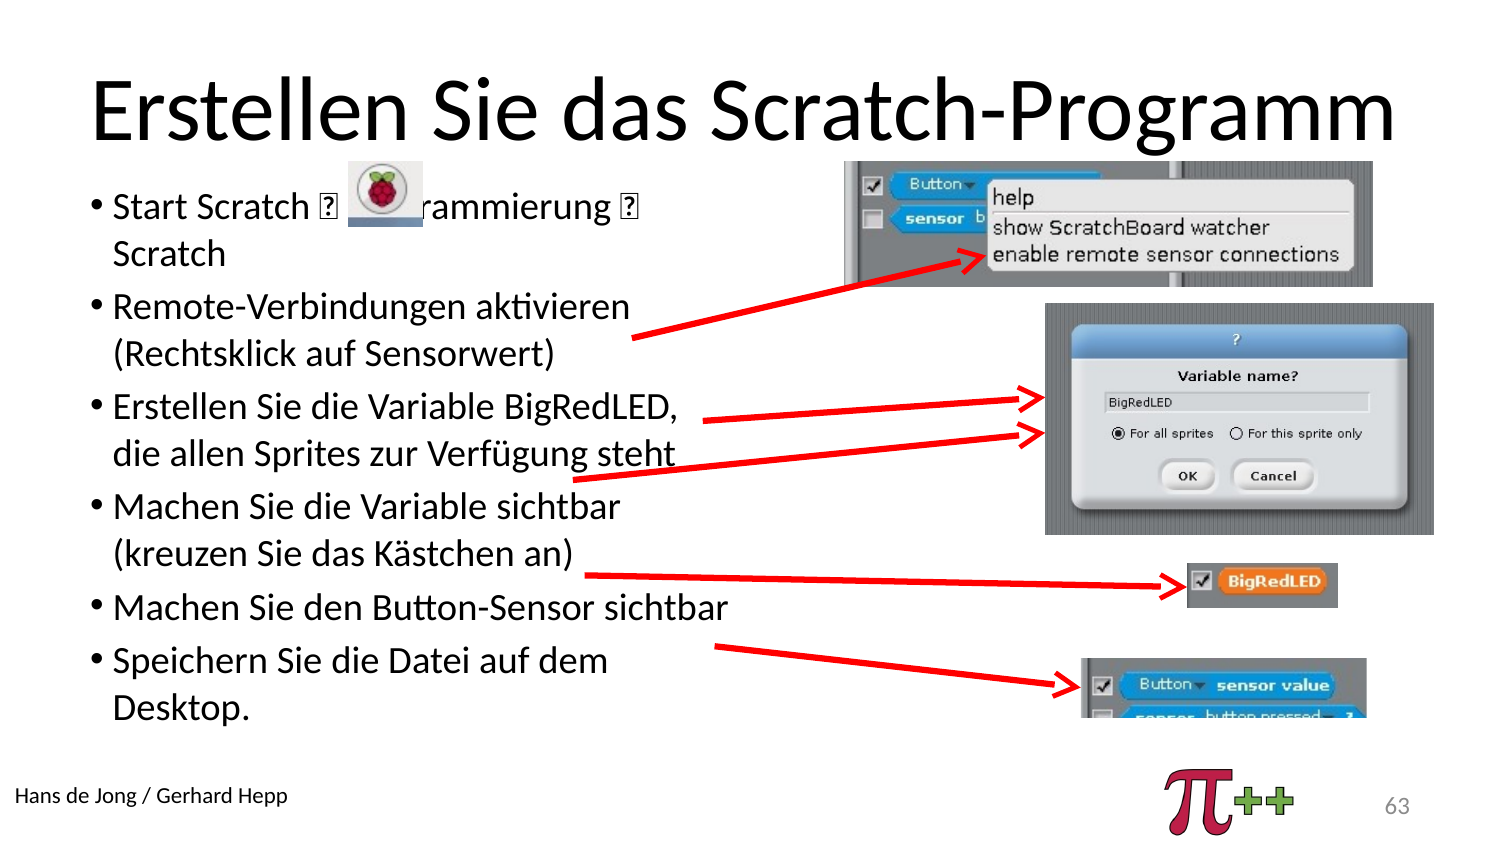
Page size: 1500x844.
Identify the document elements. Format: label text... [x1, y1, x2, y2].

picture [844, 161, 1373, 287]
list Start Scratch  Programmierung  Scratch Remote-Verbindungen aktivieren (Rechtsklick auf Sensorwert) Erstellen Sie die Variable BigRedLED, die allen Sprites zur Verfügung steht Machen Sie die Variable sichtbar (kreuzen Sie das Kästchen an) Machen Sie den Button-Sensor sichtbar Speichern Sie die Datei auf dem Desktop. [75, 173, 750, 754]
picture [1045, 303, 1434, 535]
picture [1080, 658, 1367, 718]
picture [1135, 714, 1195, 718]
title Erstellen Sie das Scratch-Programm [75, 33, 1425, 175]
slide_number <getal> [1340, 782, 1425, 827]
picture [1163, 768, 1294, 836]
picture [348, 161, 423, 227]
picture [1347, 710, 1353, 718]
picture [1187, 563, 1338, 608]
